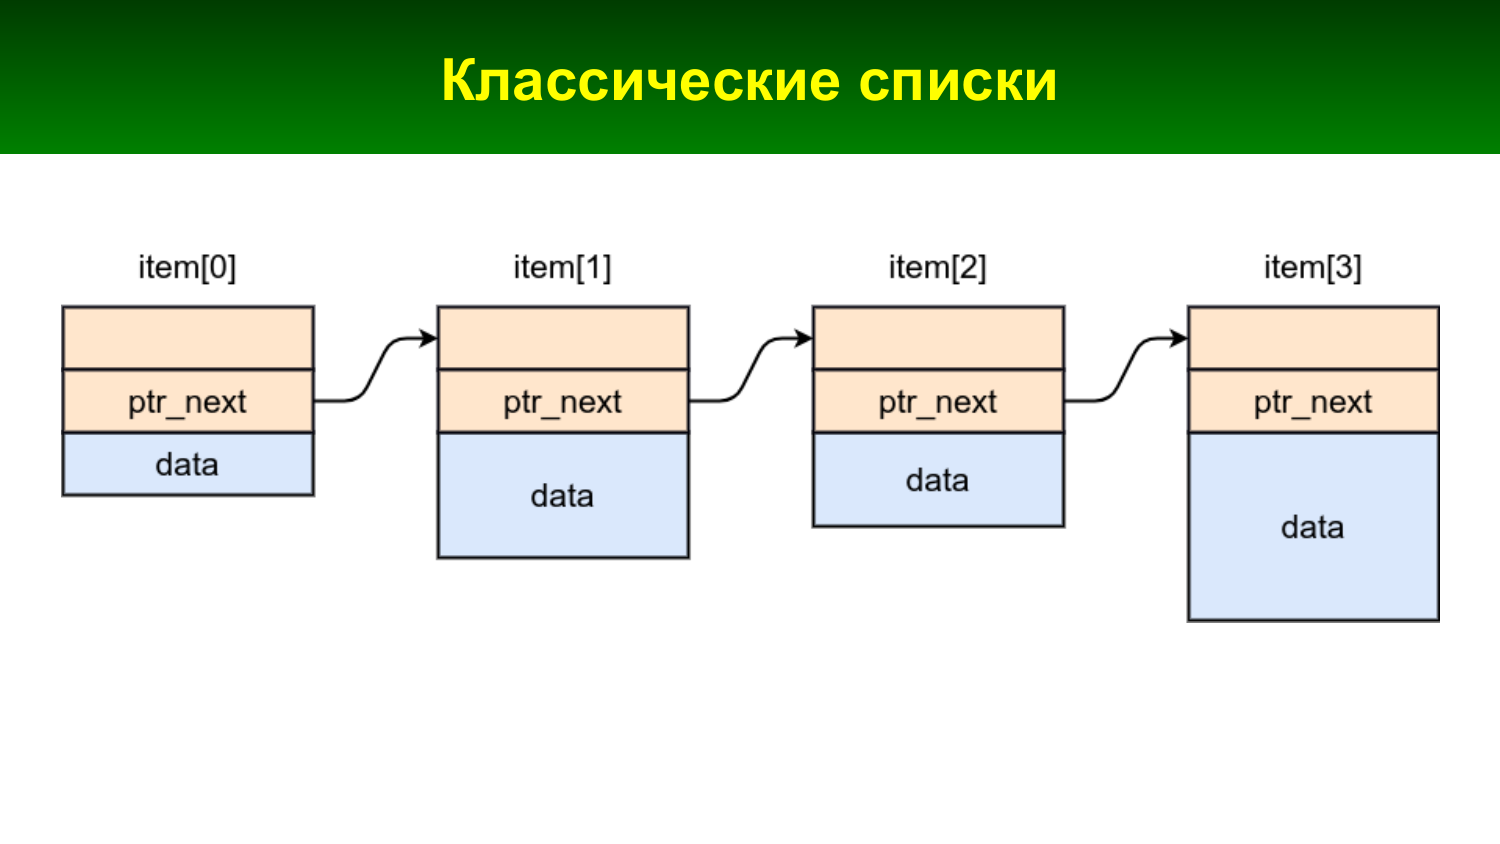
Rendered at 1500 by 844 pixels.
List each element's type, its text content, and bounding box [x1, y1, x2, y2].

picture [61, 247, 1440, 623]
title Классические списки [75, 11, 1426, 142]
